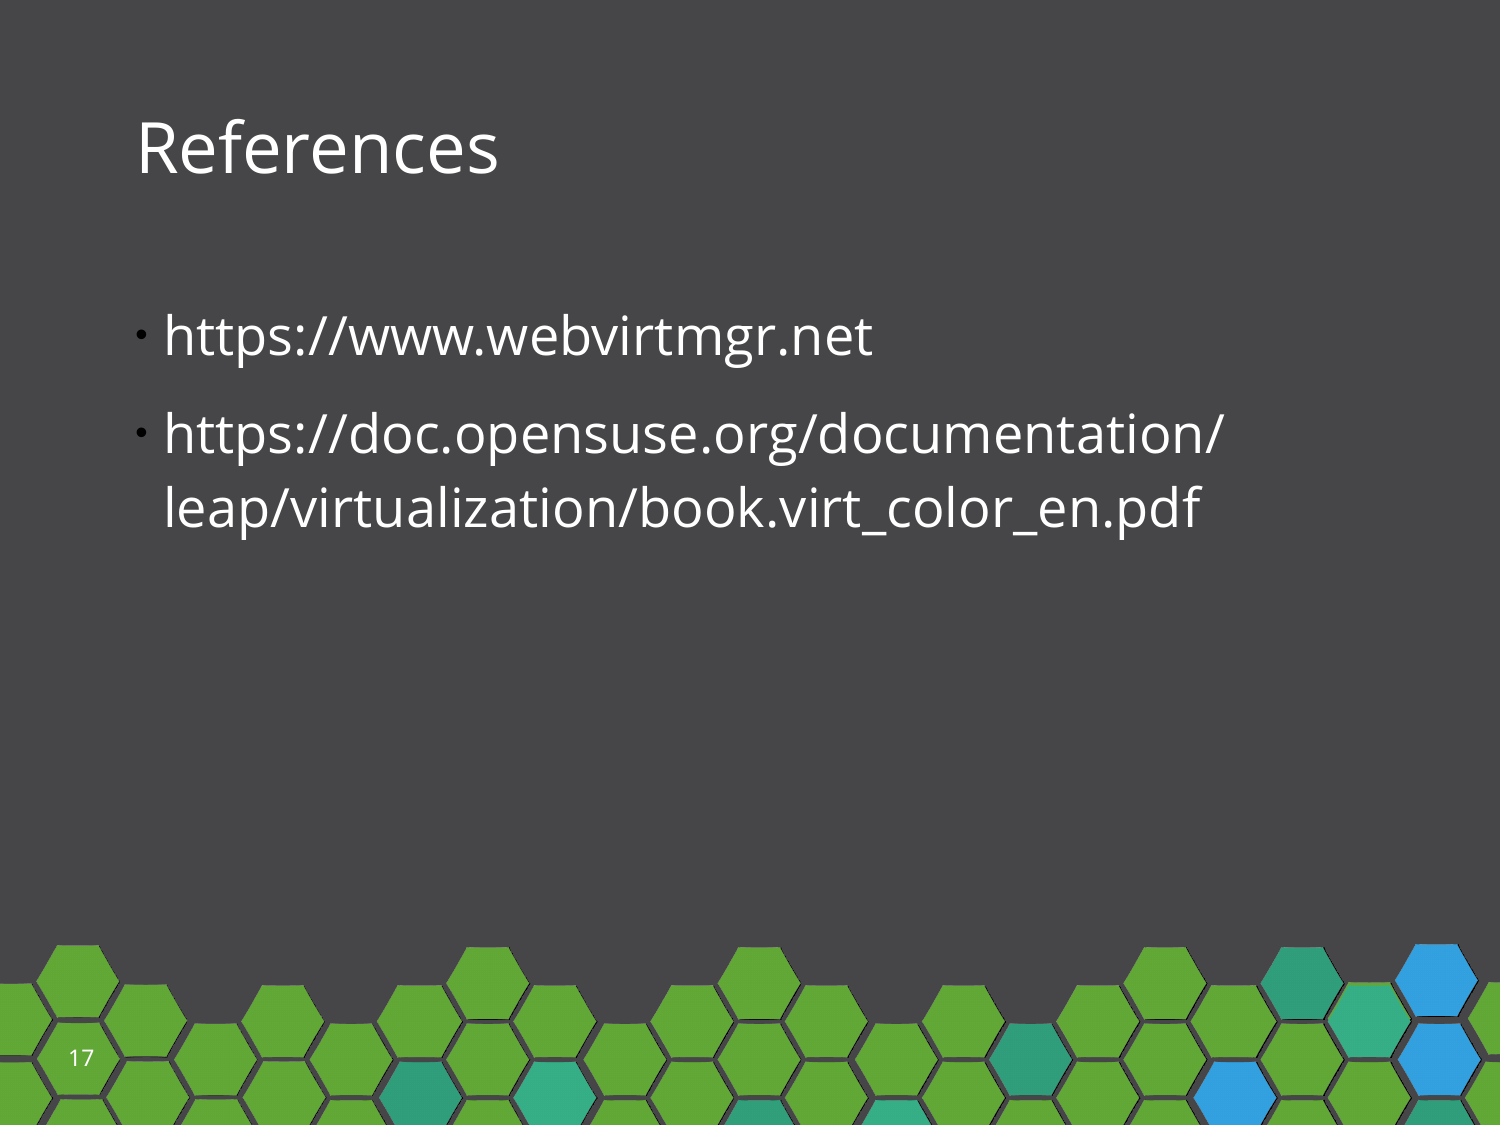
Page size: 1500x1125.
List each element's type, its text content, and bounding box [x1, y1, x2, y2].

title References [135, 65, 1372, 228]
list https://www.webvirtmgr.net https://doc.opensuse.org/documentation/leap/virtualization/book.virt_color_en.pdf [135, 297, 1372, 951]
picture [0, 944, 1500, 1125]
